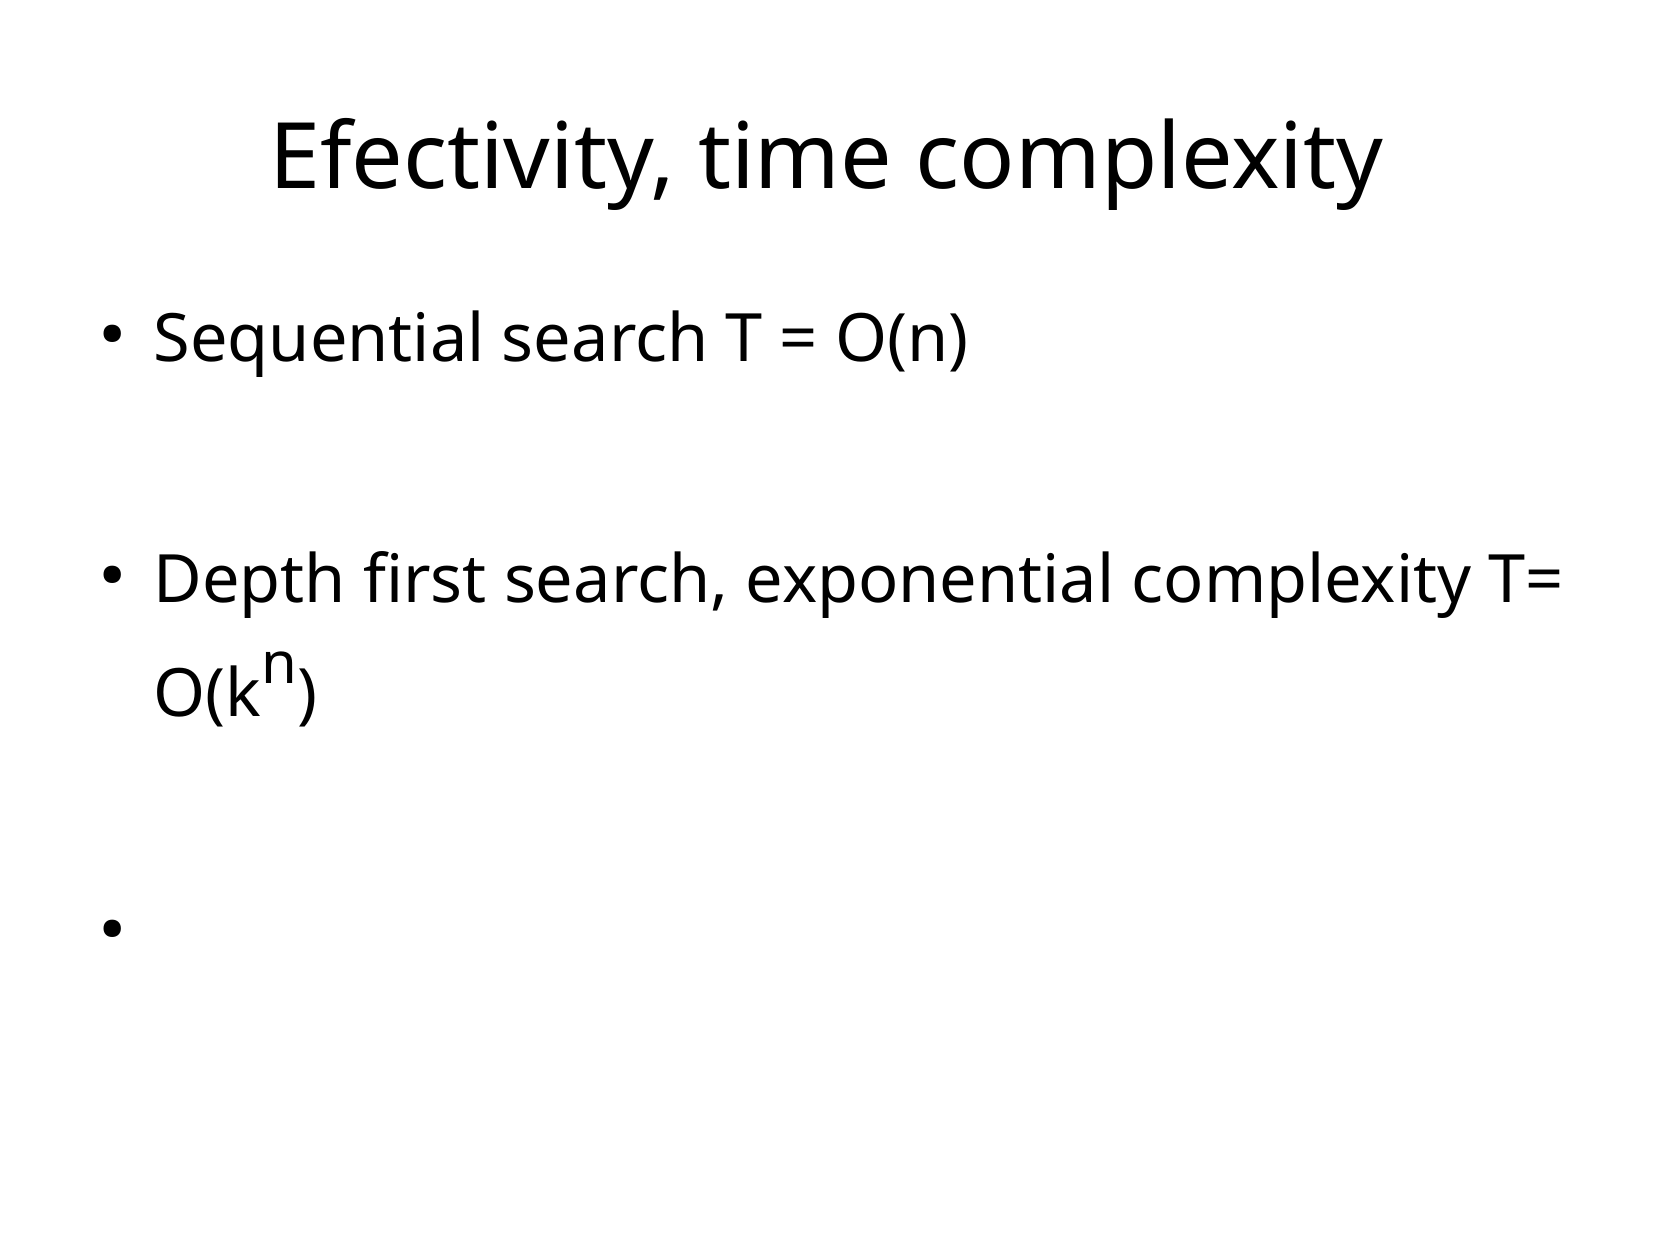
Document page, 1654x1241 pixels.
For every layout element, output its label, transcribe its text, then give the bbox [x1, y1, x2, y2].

list Sequential search T = O(n) Depth first search, exponential complexity T= O(kn) [82, 290, 1571, 1010]
title Efectivity, time complexity [82, 49, 1571, 257]
